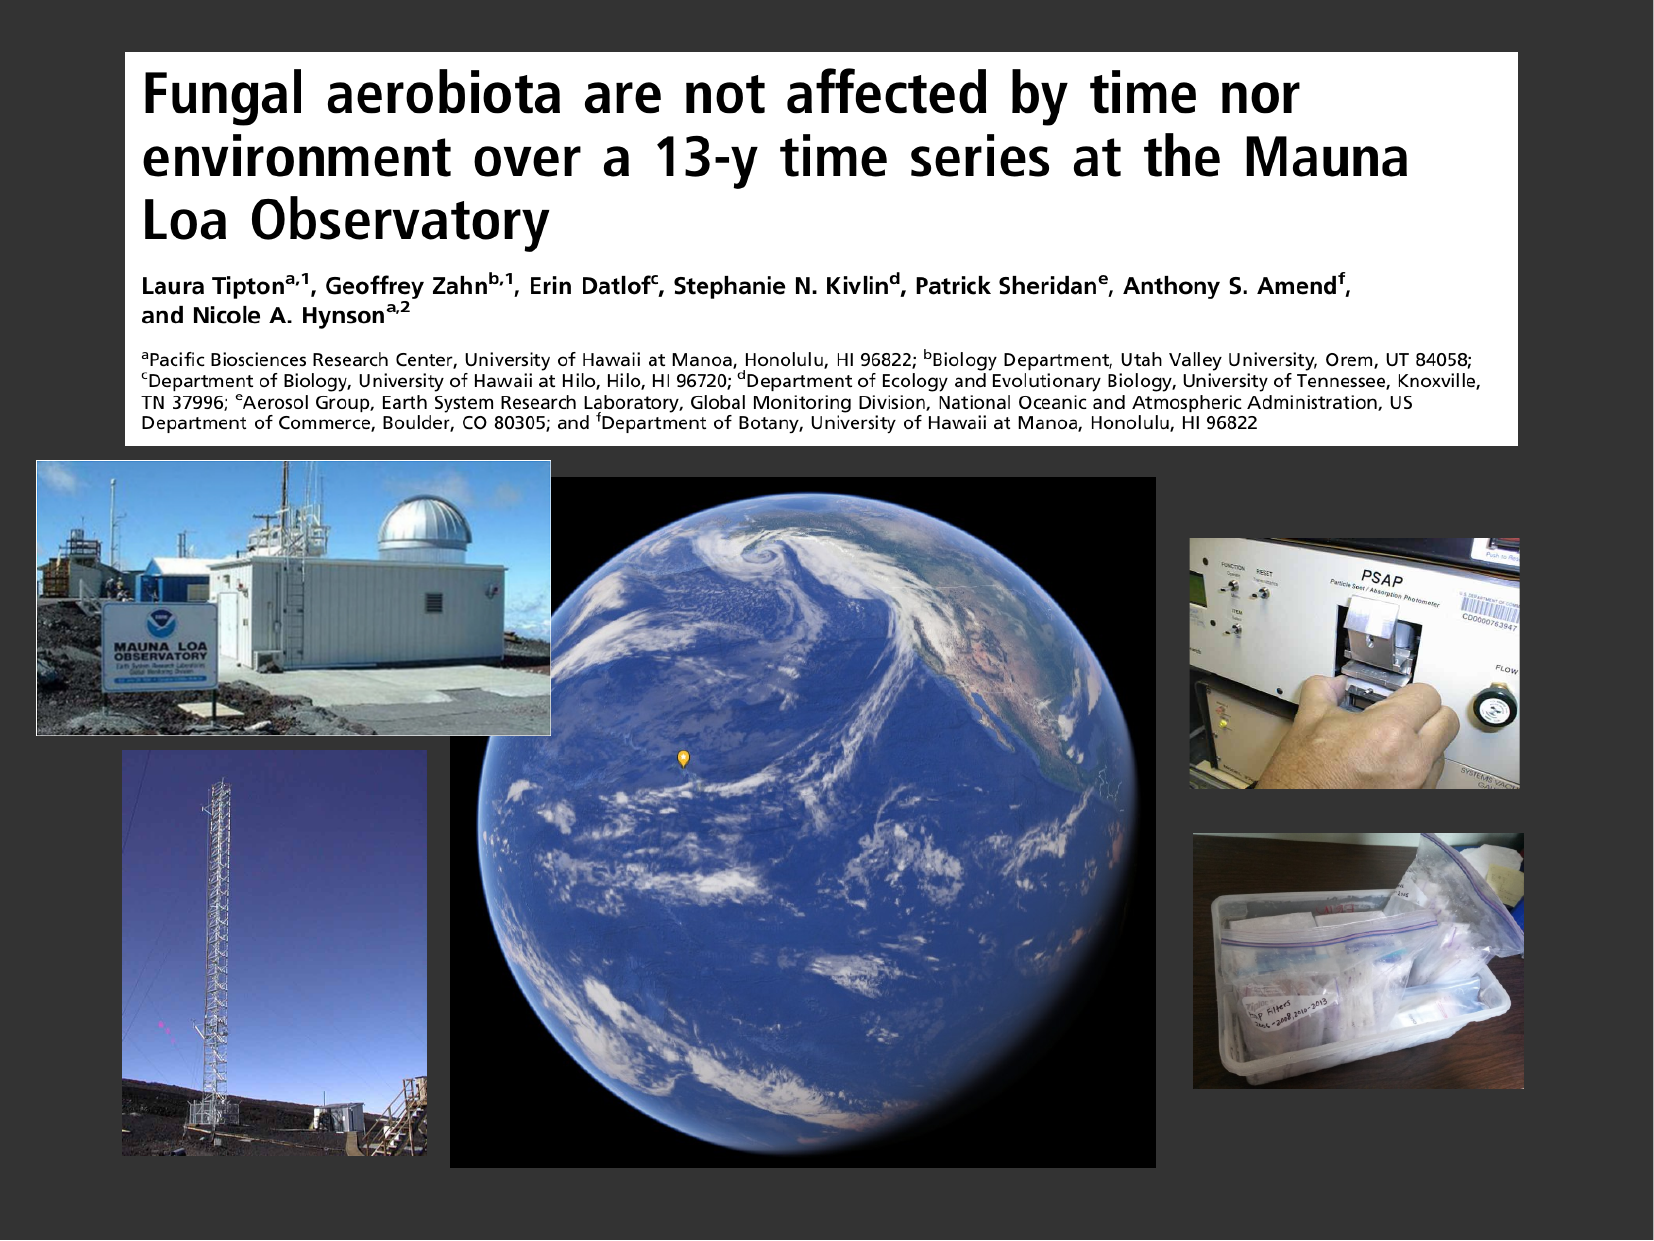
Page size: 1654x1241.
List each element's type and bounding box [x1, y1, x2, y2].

picture [1193, 833, 1524, 1089]
picture [1189, 538, 1520, 789]
picture [36, 460, 1156, 1168]
picture [122, 750, 427, 1156]
picture [125, 52, 1518, 446]
